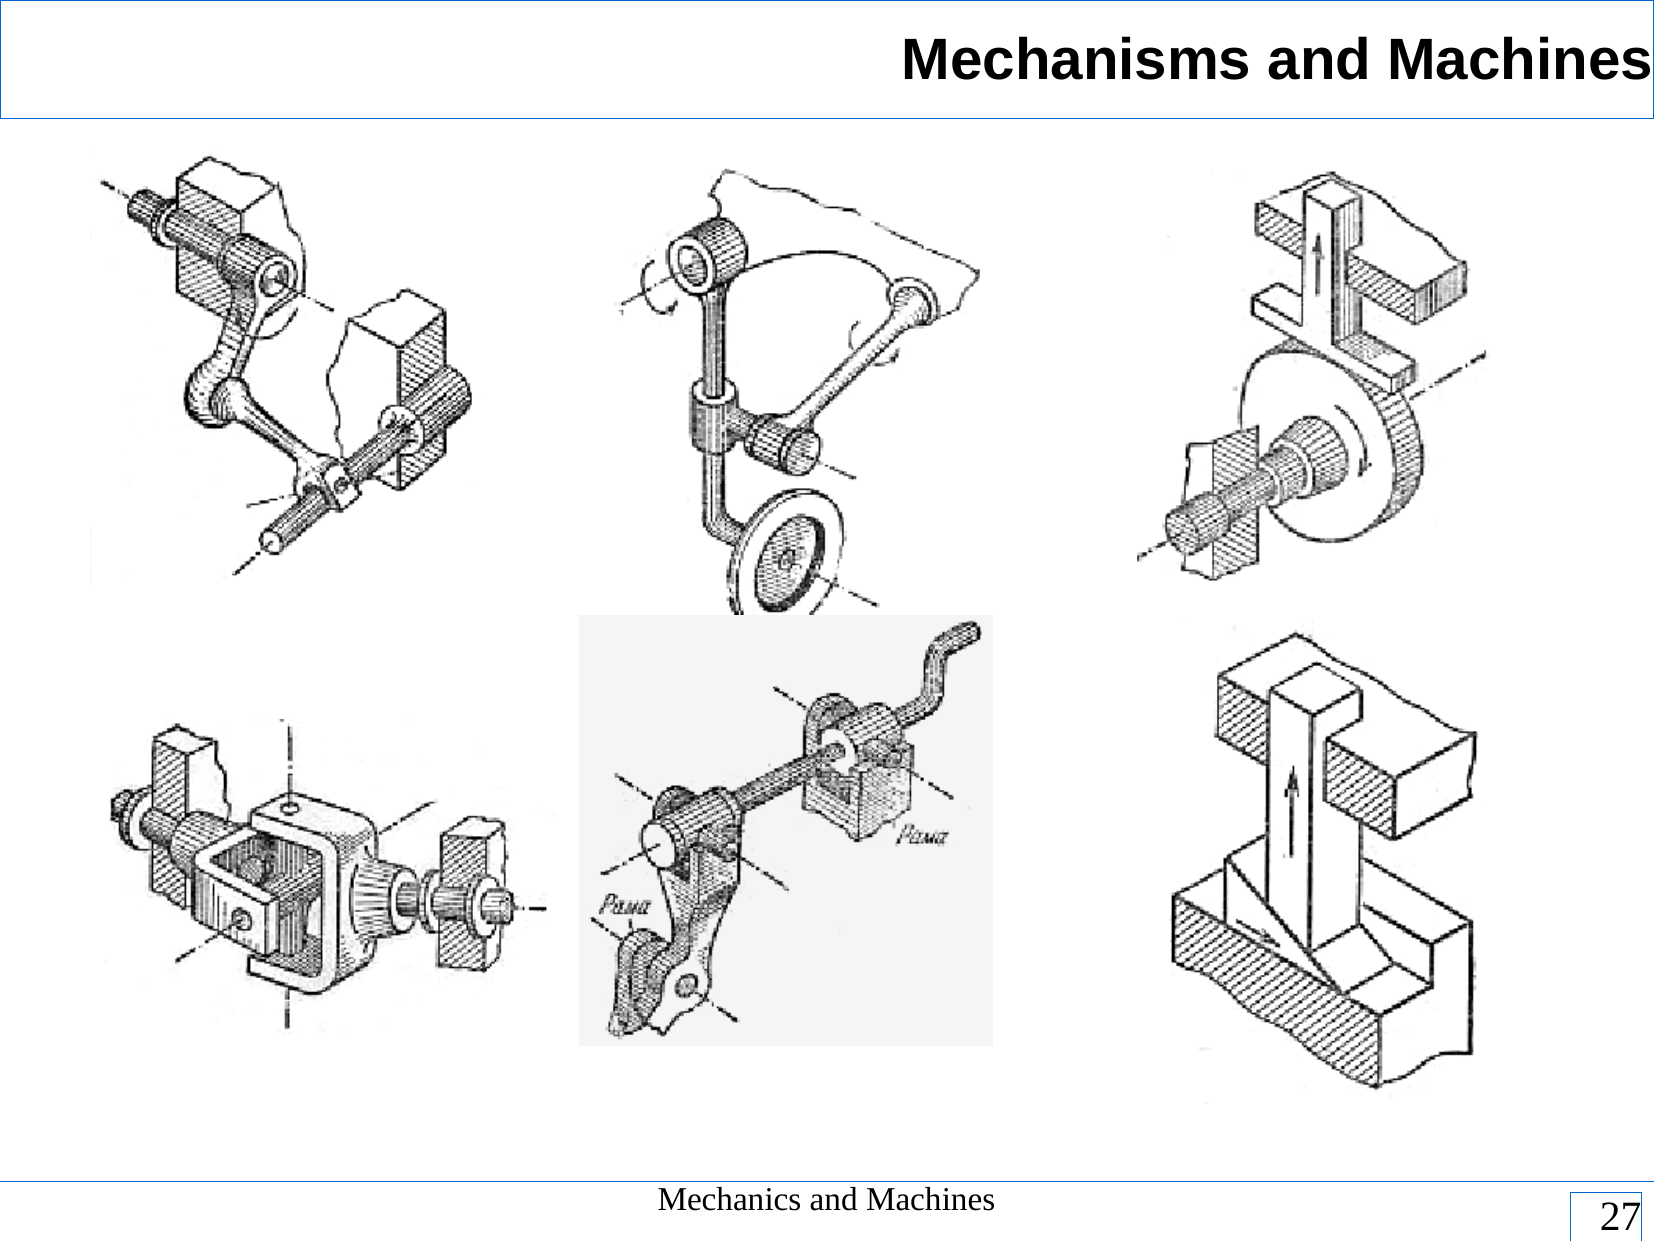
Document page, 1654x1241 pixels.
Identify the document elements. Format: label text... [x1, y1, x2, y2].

picture [579, 149, 993, 1046]
picture [90, 149, 486, 586]
picture [1125, 164, 1494, 598]
picture [105, 719, 556, 1036]
title Mechanisms and Machines [0, 0, 1654, 119]
picture [1161, 616, 1486, 1111]
